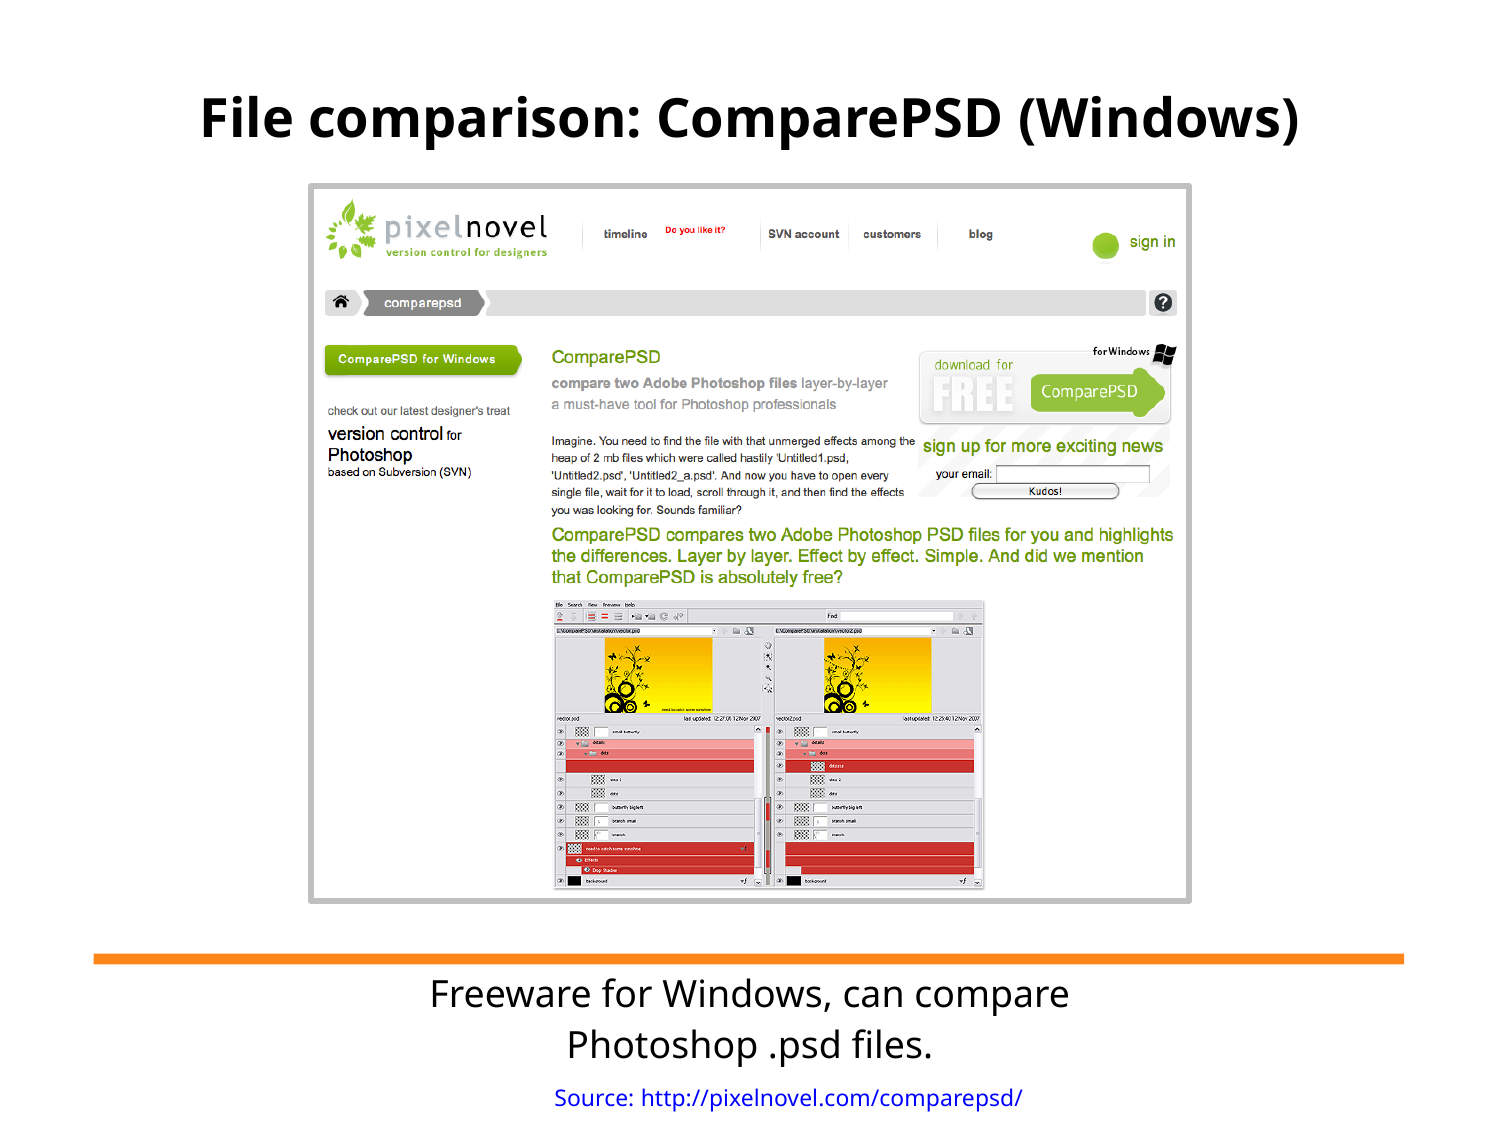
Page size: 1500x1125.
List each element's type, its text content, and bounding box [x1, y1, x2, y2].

title File comparison: ComparePSD (Windows) [75, 44, 1426, 188]
picture [0, 0, 1500, 1125]
text_box Freeware for Windows, can compare Photoshop .psd files. [290, 960, 1210, 1064]
text_box Source: http://pixelnovel.com/comparepsd/ [539, 1074, 961, 1115]
